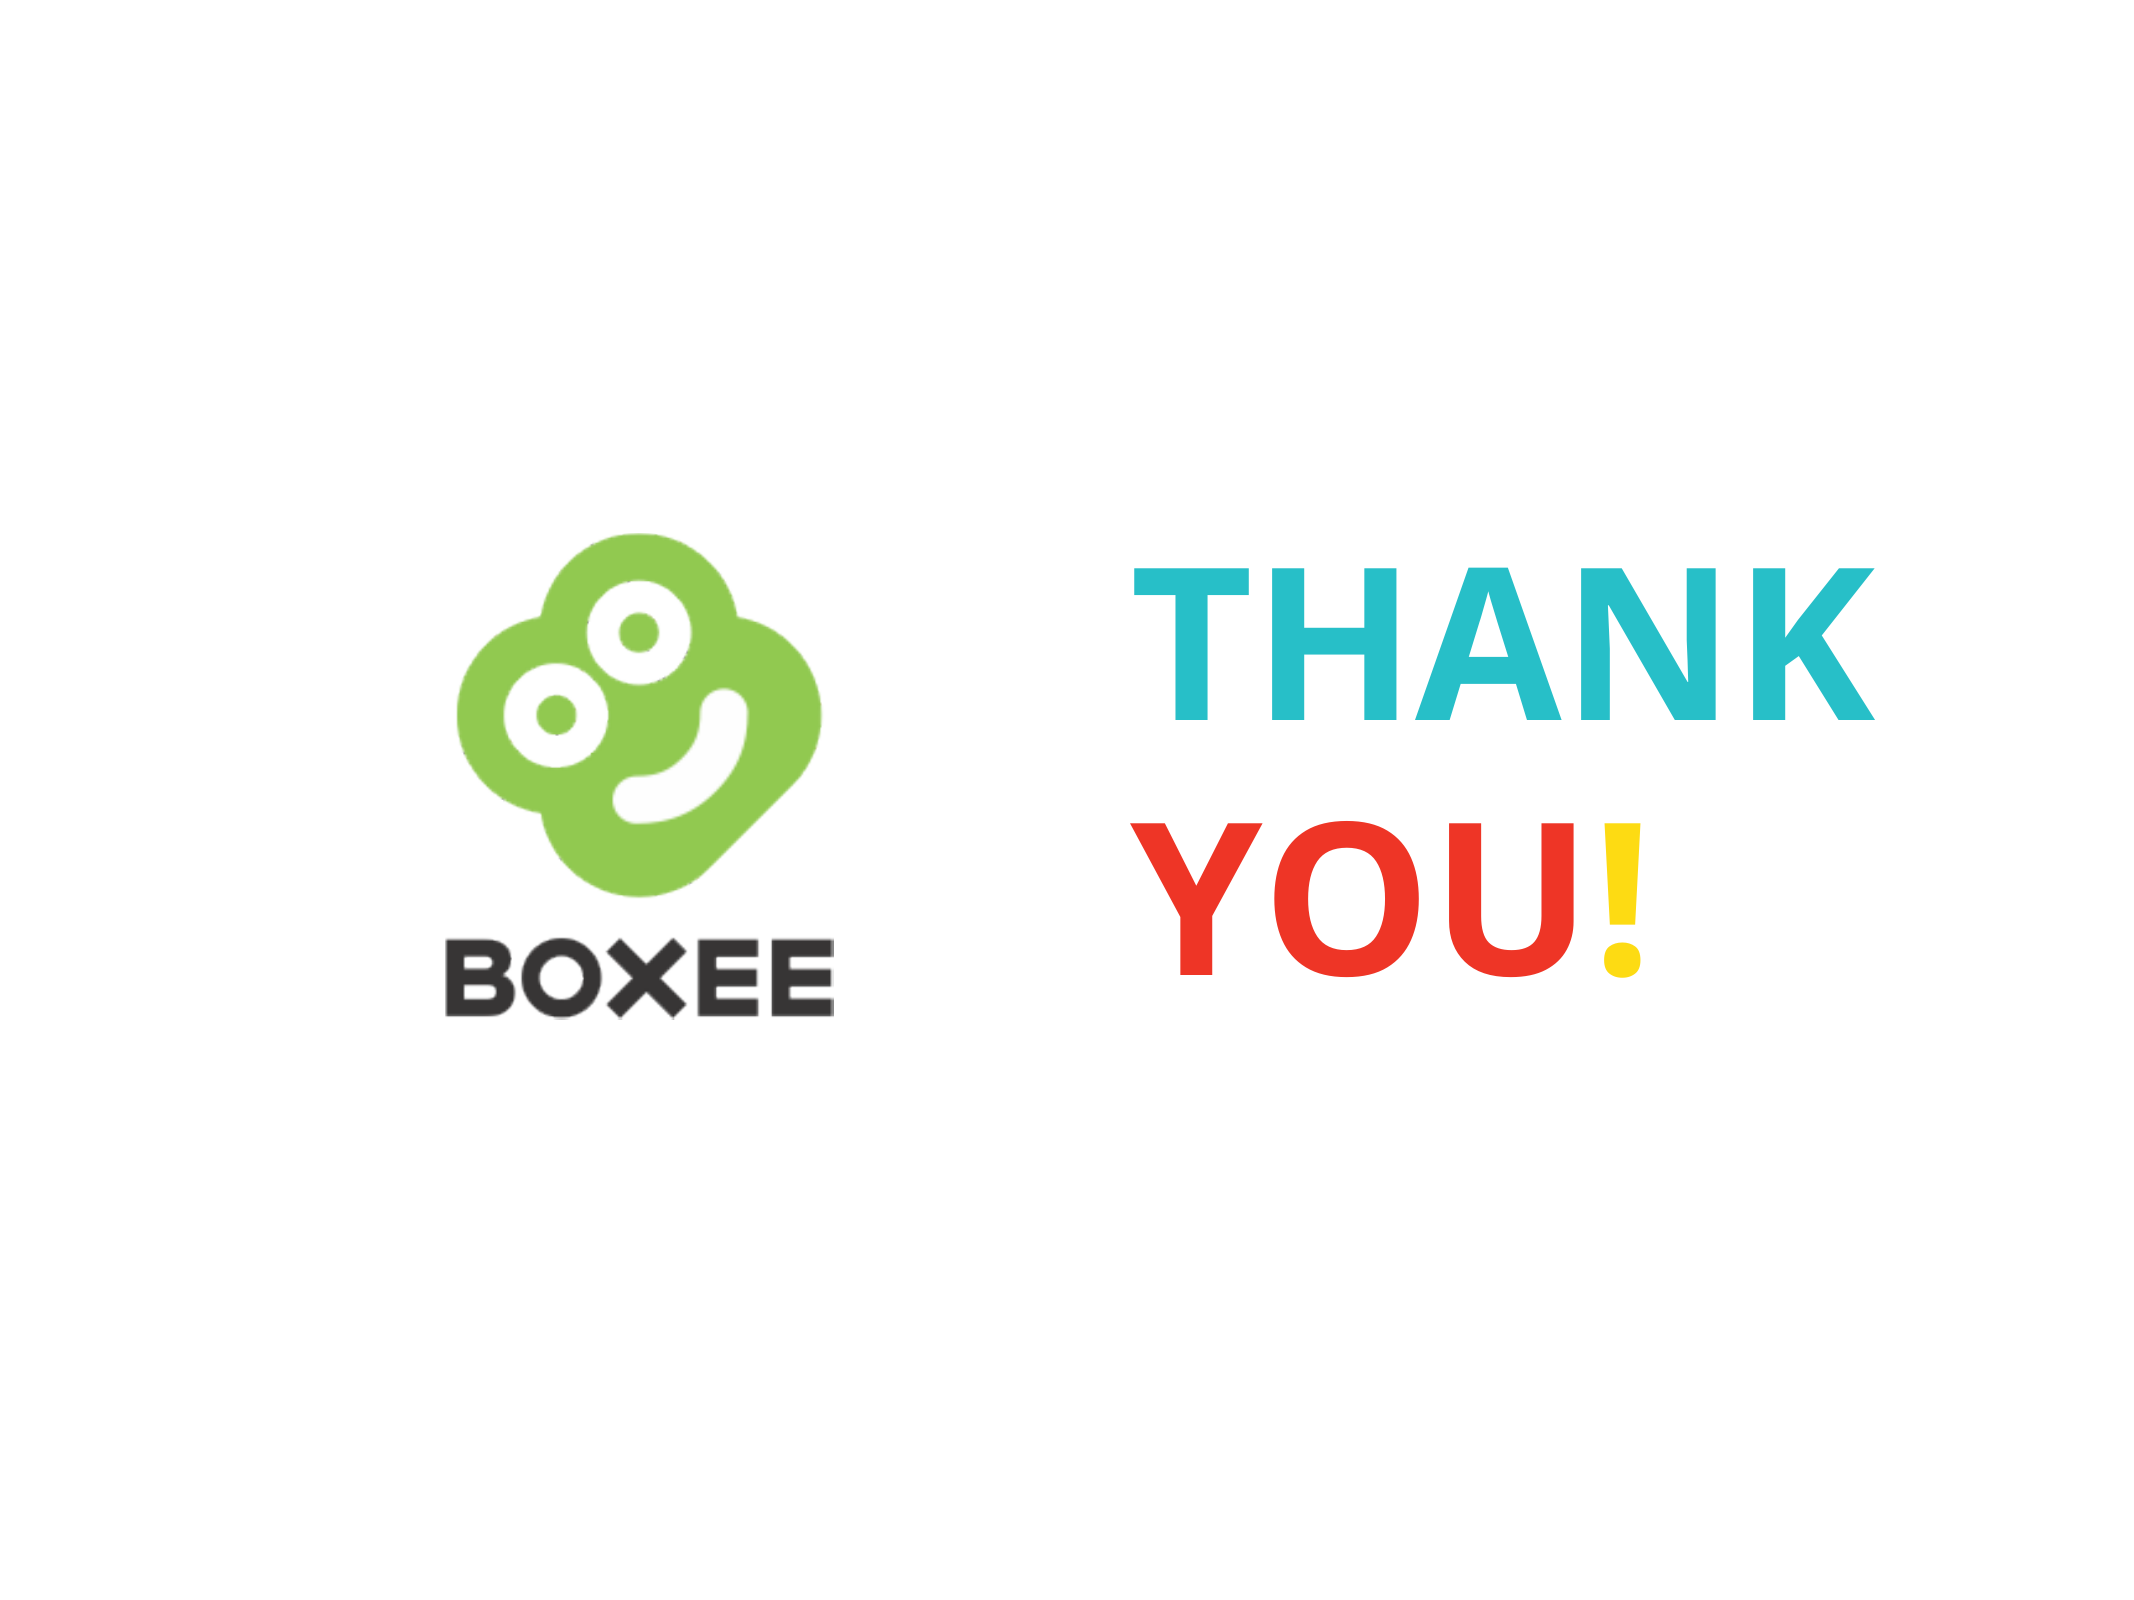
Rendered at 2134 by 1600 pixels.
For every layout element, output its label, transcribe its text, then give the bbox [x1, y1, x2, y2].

picture [445, 533, 834, 1020]
text_box THANK YOU! [1120, 508, 2096, 930]
text_box THANK YOU! [1308, 848, 1385, 930]
